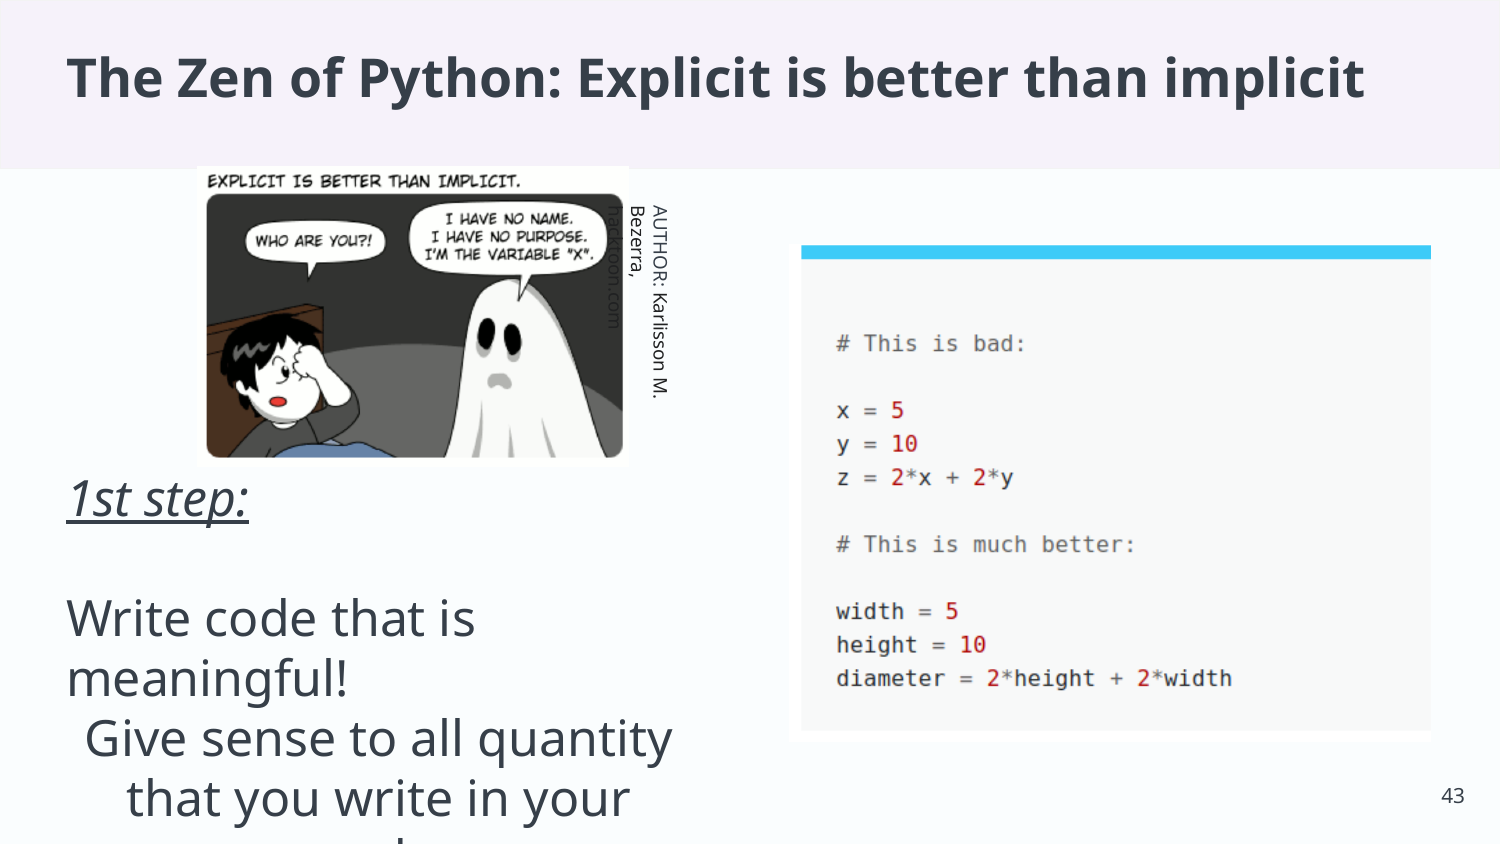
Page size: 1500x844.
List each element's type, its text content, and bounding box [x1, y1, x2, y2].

text_box AUTHOR: Karlisson M. Bezerra, hacktoon.com [589, 190, 688, 479]
title The Zen of Python: Explicit is better than implicit [51, 28, 1390, 141]
text_box 1st step: Write code that is meaningful! Give sense to all quantity that you write in your code [51, 451, 707, 844]
picture [789, 244, 1431, 743]
slide_number <number> [1389, 764, 1480, 830]
picture [197, 166, 629, 467]
